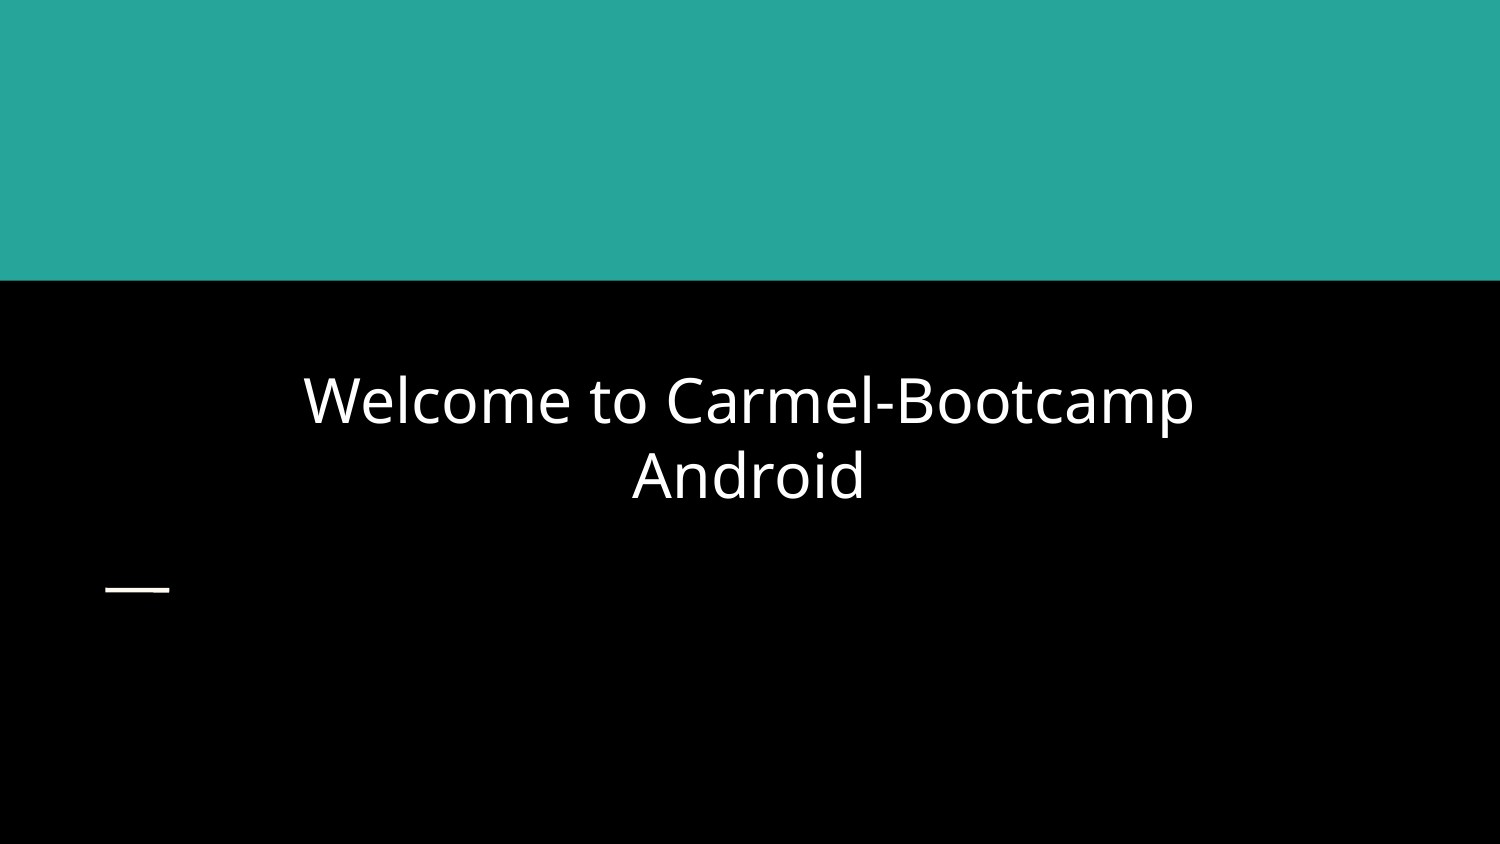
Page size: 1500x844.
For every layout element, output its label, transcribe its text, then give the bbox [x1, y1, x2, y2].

text_box Welcome to Carmel-Bootcamp Android [84, 307, 1416, 526]
